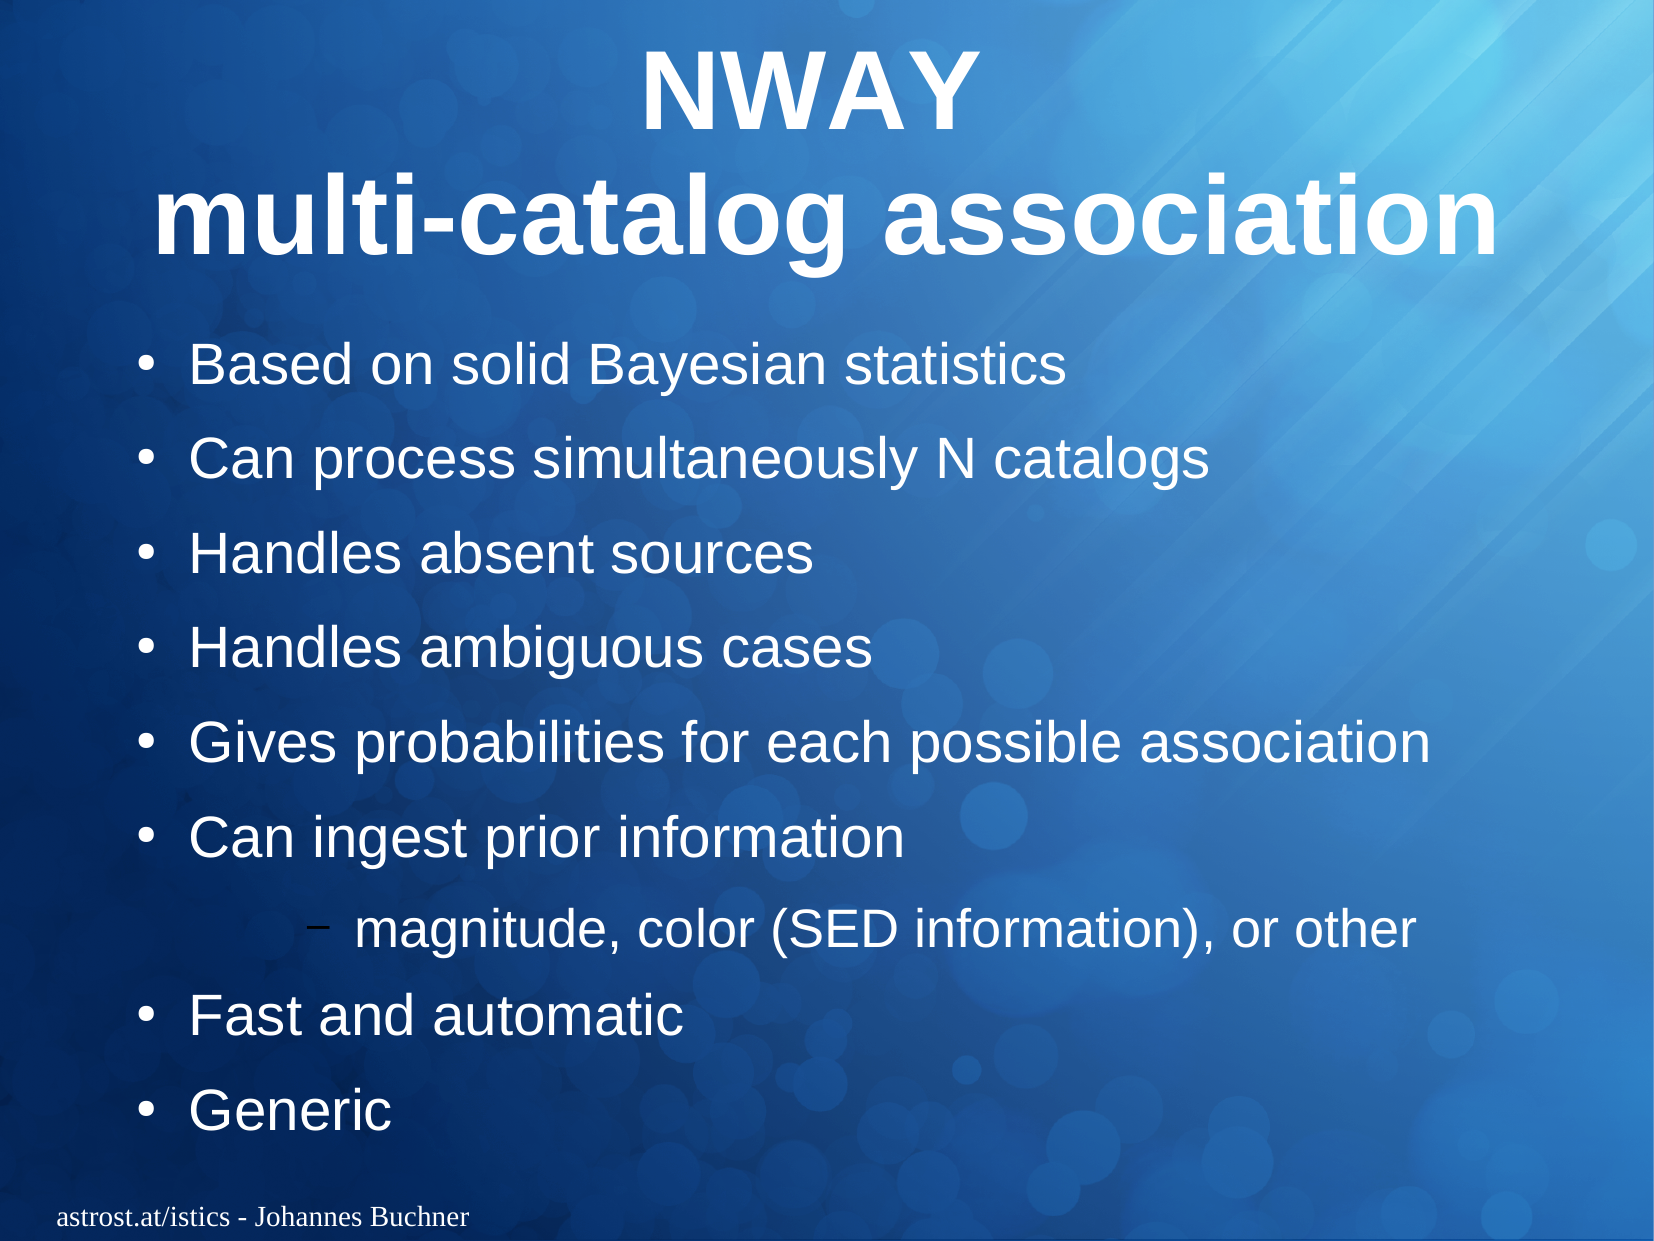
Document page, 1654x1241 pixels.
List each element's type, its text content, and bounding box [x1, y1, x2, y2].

title NWAY multi-catalog association [82, 0, 1571, 314]
list Based on solid Bayesian statistics Can process simultaneously N catalogs Handles absent sources Handles ambiguous cases Gives probabilities for each possible association Can ingest prior information magnitude, color (SED information), or other Fast and automatic Generic [118, 331, 1576, 1145]
picture [0, 0, 1654, 1241]
